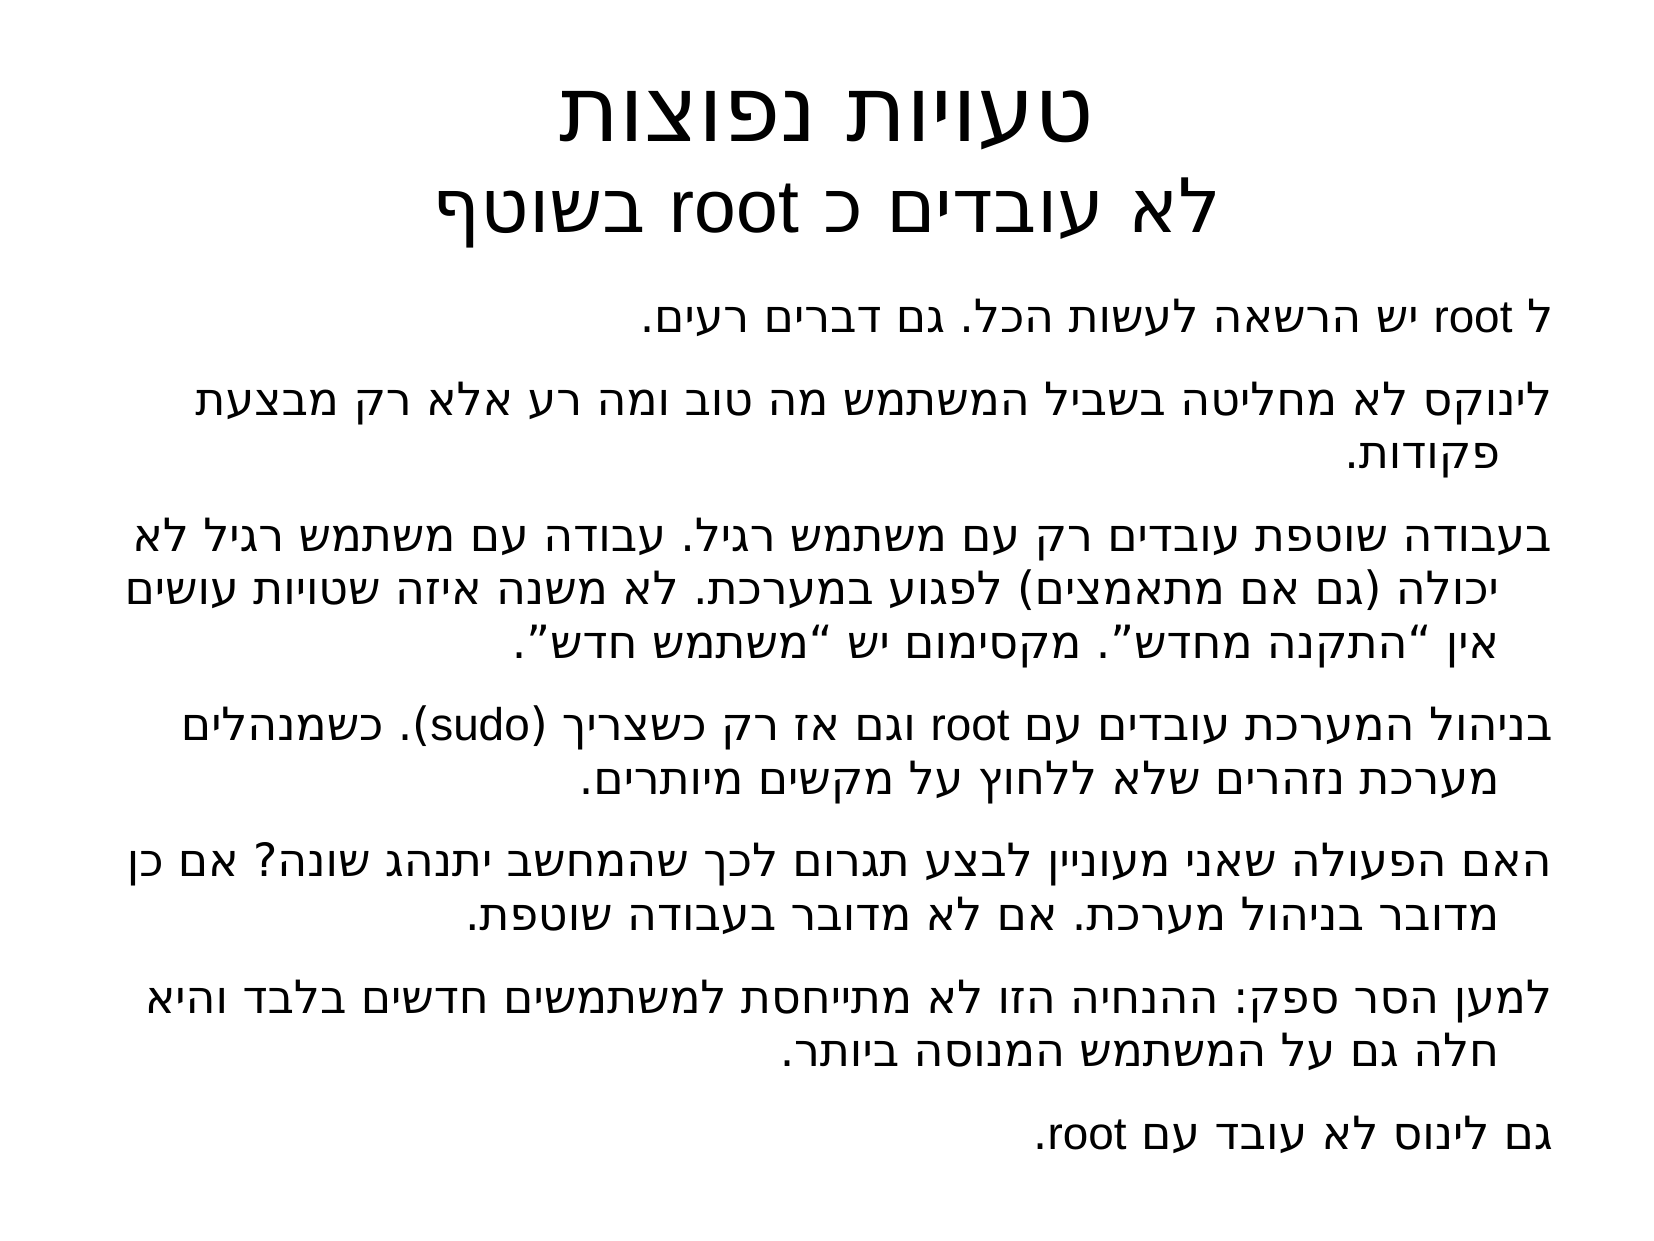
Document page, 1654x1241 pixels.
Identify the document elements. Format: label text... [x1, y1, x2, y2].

list ל root יש הרשאה לעשות הכל. גם דברים רעים. לינוקס לא מחליטה בשביל המשתמש מה טוב ומה רע אלא רק מבצעת פקודות. בעבודה שוטפת עובדים רק עם משתמש רגיל. עבודה עם משתמש רגיל לא יכולה (גם אם מתאמצים) לפגוע במערכת. לא משנה איזה שטויות עושים אין “התקנה מחדש”. מקסימום יש “משתמש חדש”. בניהול המערכת עובדים עם root וגם אז רק כשצריך (sudo). כשמנהלים מערכת נזהרים שלא ללחוץ על מקשים מיותרים. האם הפעולה שאני מעוניין לבצע תגרום לכך שהמחשב יתנהג שונה? אם כן מדובר בניהול מערכת. אם לא מדובר בעבודה שוטפת. למען הסר ספק: ההנחיה הזו לא מתייחסת למשתמשים חדשים בלבד והיא חלה גם על המשתמש המנוסה ביותר. גם לינוס לא עובד עם root. [82, 290, 1571, 1189]
title טעויות נפוצות לא עובדים כ root בשוטף [82, 52, 1571, 254]
